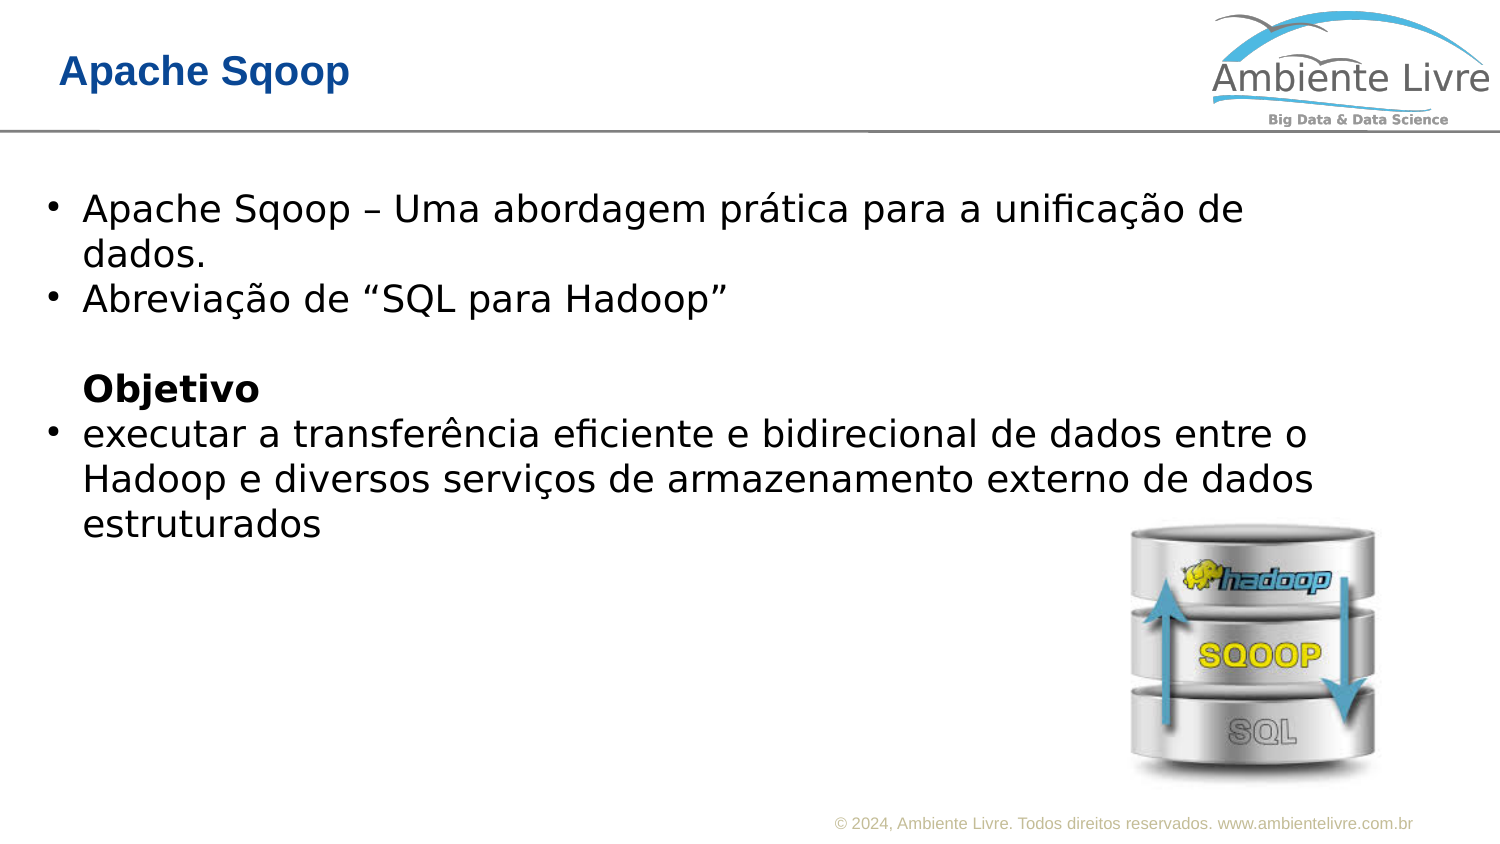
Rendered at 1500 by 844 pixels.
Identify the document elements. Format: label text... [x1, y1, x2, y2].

picture [1110, 507, 1400, 804]
picture [1212, 11, 1489, 127]
title Apache Sqoop [43, 8, 1127, 129]
text_box Apache Sqoop – Uma abordagem prática para a unificação de dados. Abreviação de “SQL para Hadoop” Objetivo executar a transferência eficiente e bidirecional de dados entre o Hadoop e diversos serviços de armazenamento externo de dados estruturados [32, 178, 1347, 553]
